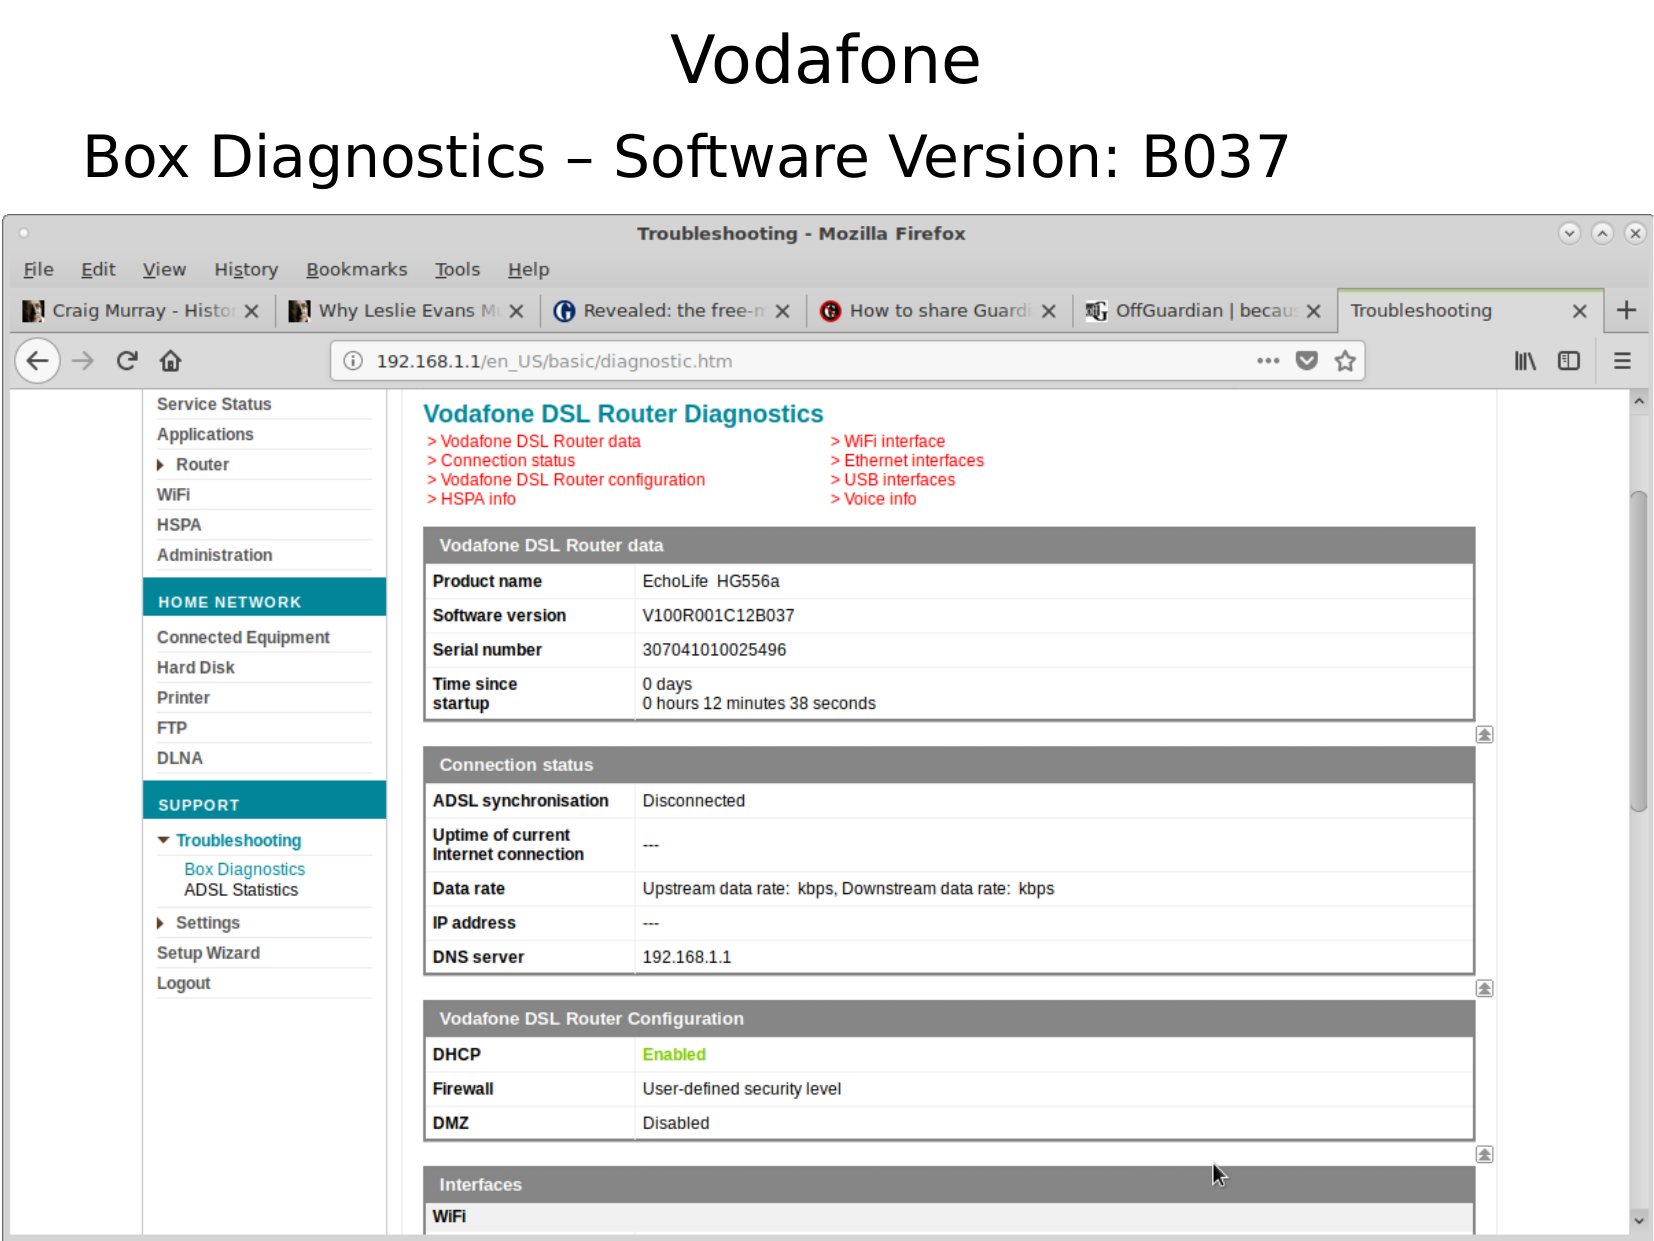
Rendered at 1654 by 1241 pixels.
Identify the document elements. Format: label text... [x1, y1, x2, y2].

subtitle Box Diagnostics – Software Version: B037 [82, 113, 1571, 201]
picture [2, 214, 1654, 1241]
title Vodafone [82, 21, 1571, 100]
